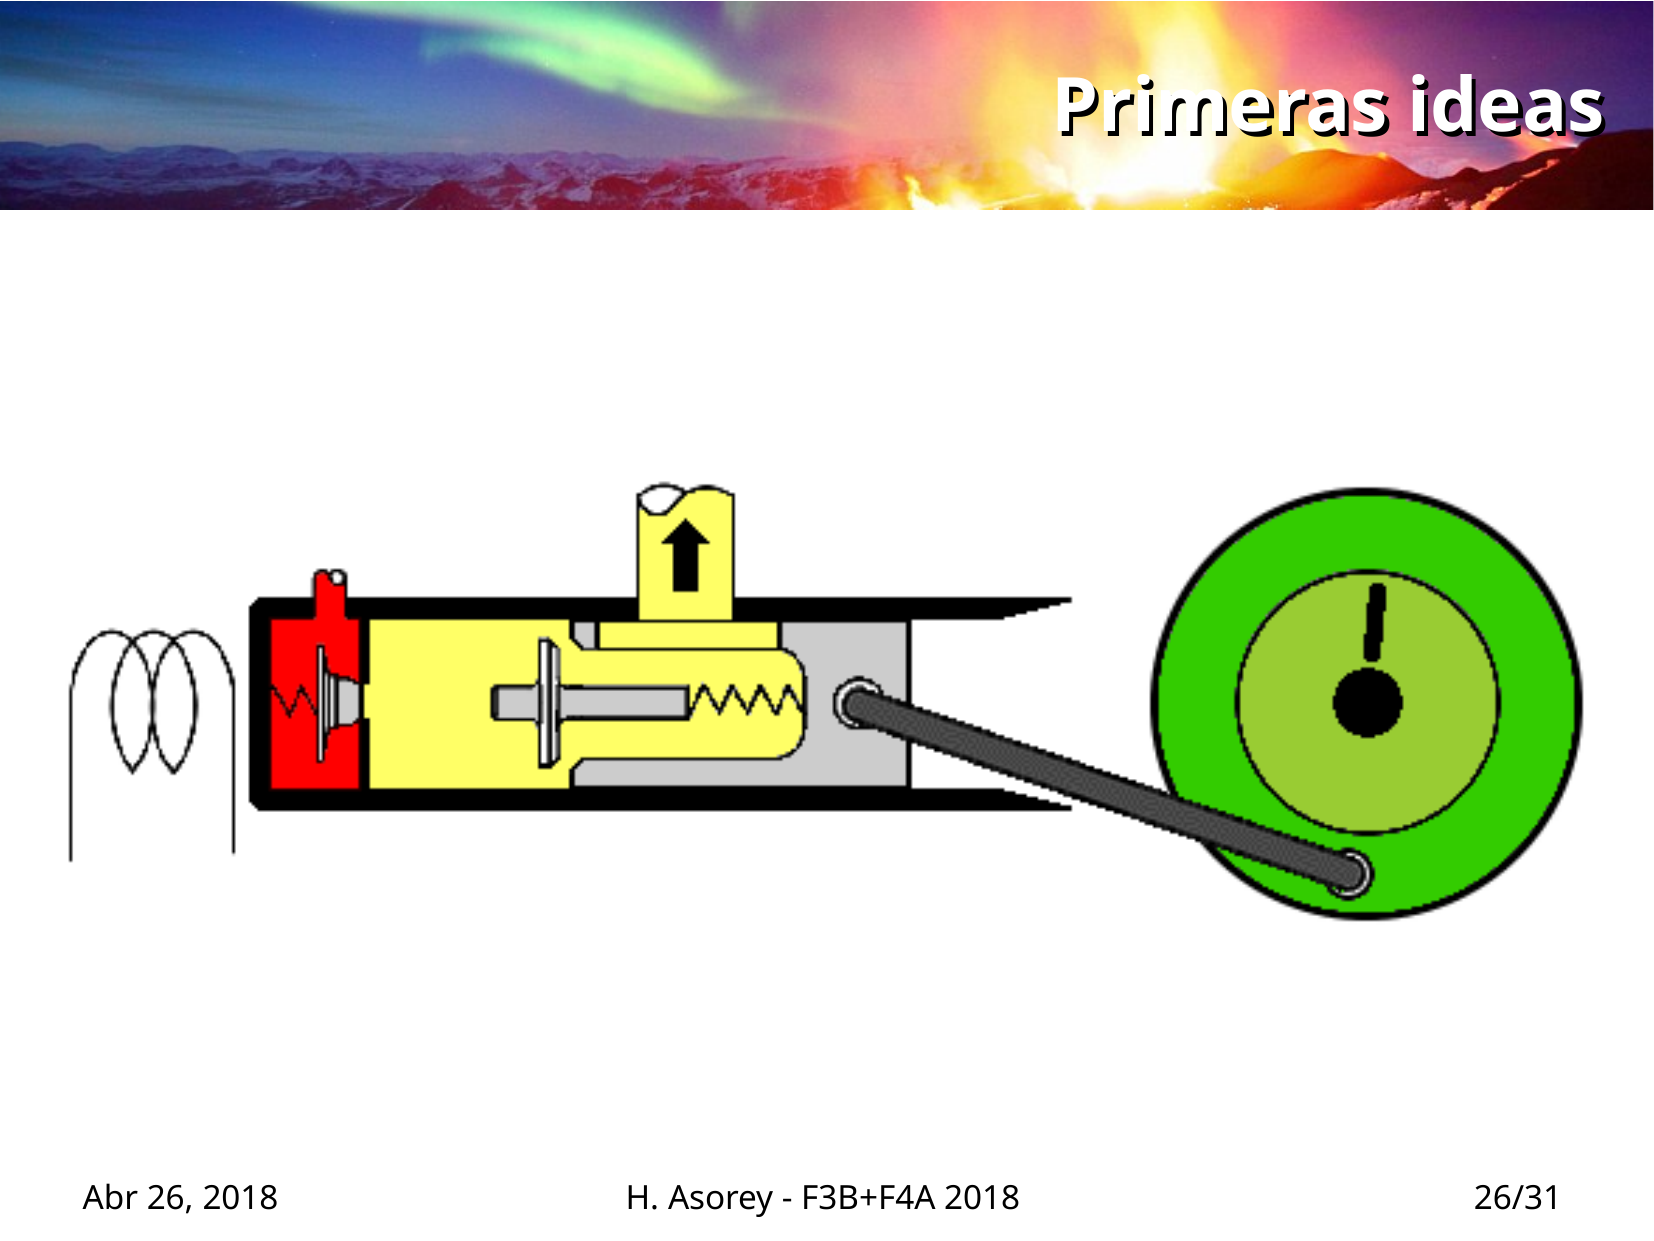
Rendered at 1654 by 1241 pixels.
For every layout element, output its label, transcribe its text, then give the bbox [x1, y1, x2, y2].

title Primeras ideas [45, 15, 1606, 191]
picture [0, 1, 1654, 210]
picture [45, 466, 1606, 944]
